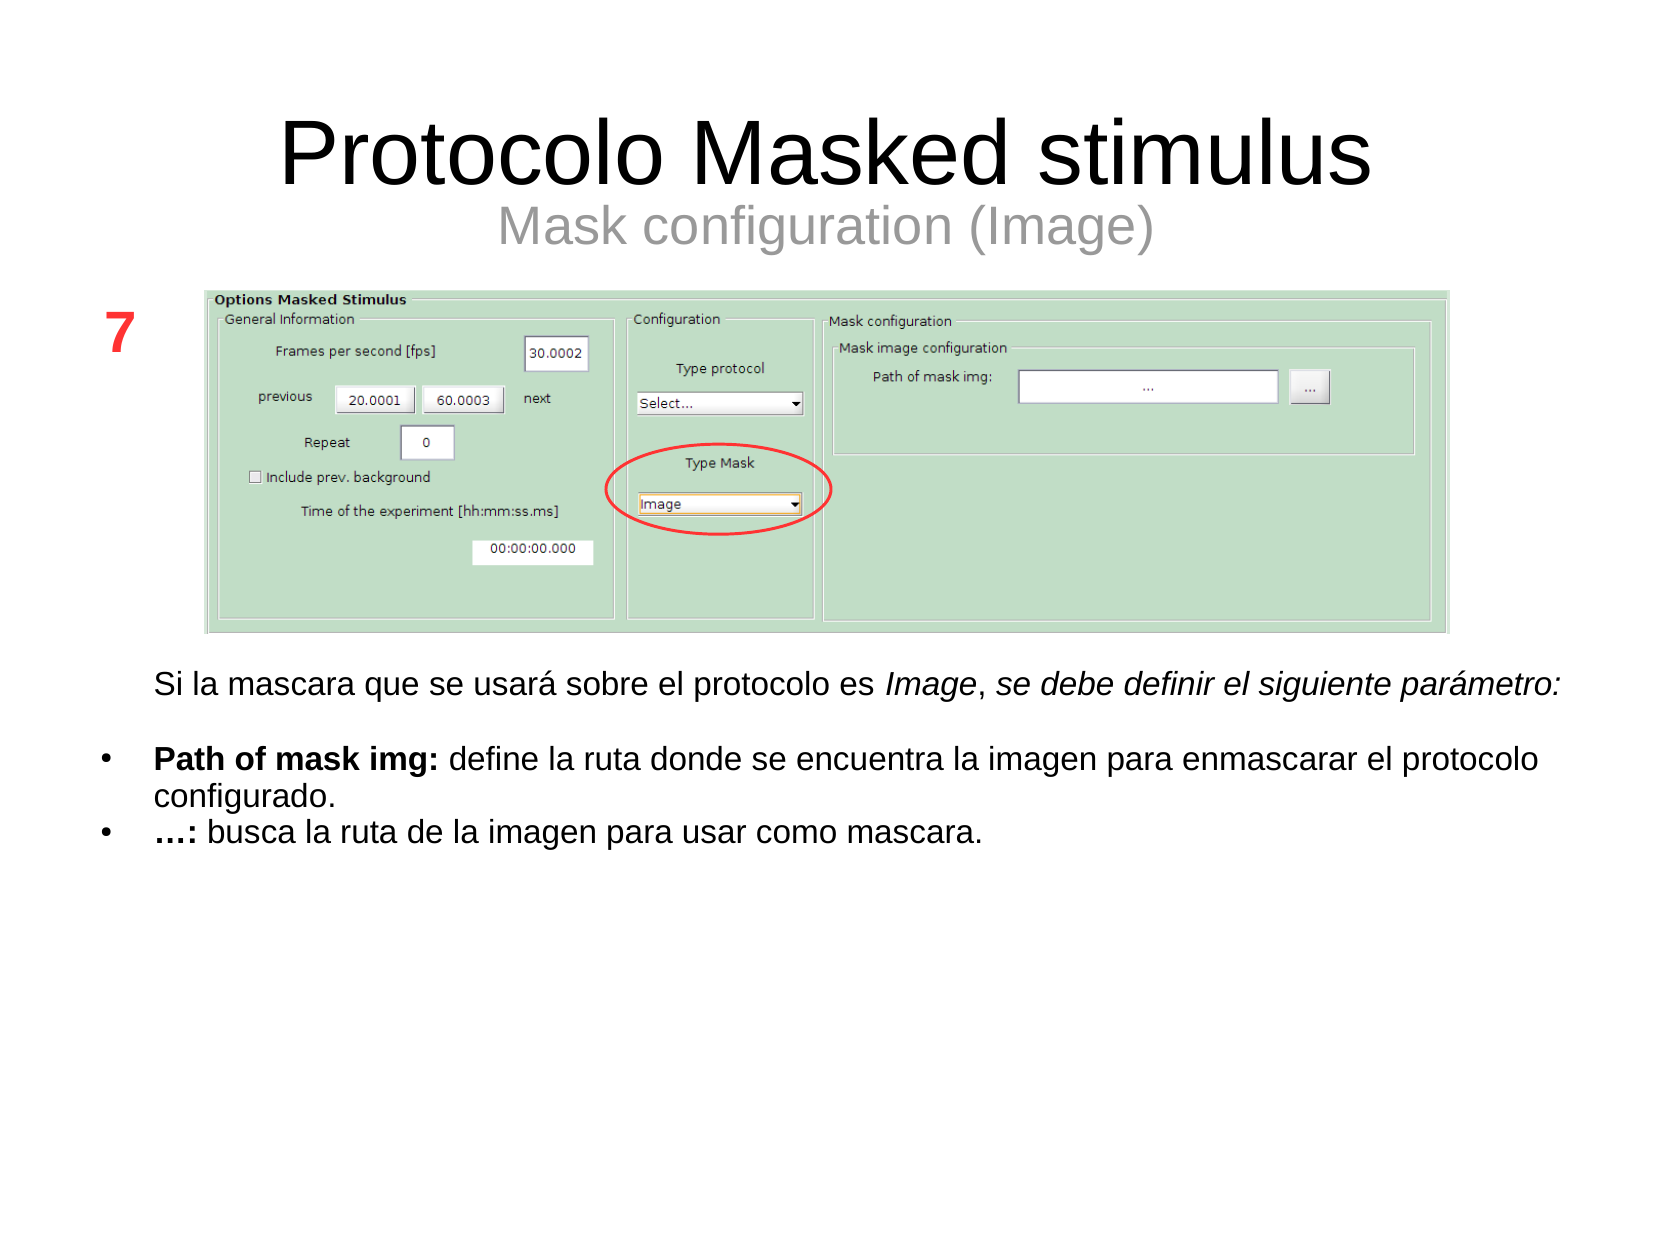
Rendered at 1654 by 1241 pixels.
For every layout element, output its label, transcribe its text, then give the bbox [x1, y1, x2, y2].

title Mask configuration (Image) [82, 195, 1572, 257]
picture [204, 290, 1450, 634]
text_box 7 [90, 292, 151, 373]
title Protocolo Masked stimulus [82, 49, 1571, 195]
list Si la mascara que se usará sobre el protocolo es Image, se debe definir el siguiente parámetro: Path of mask img: define la ruta donde se encuentra la imagen para enmascarar el protocolo configurado. …: busca la ruta de la imagen para usar como mascara. [82, 665, 1571, 1009]
